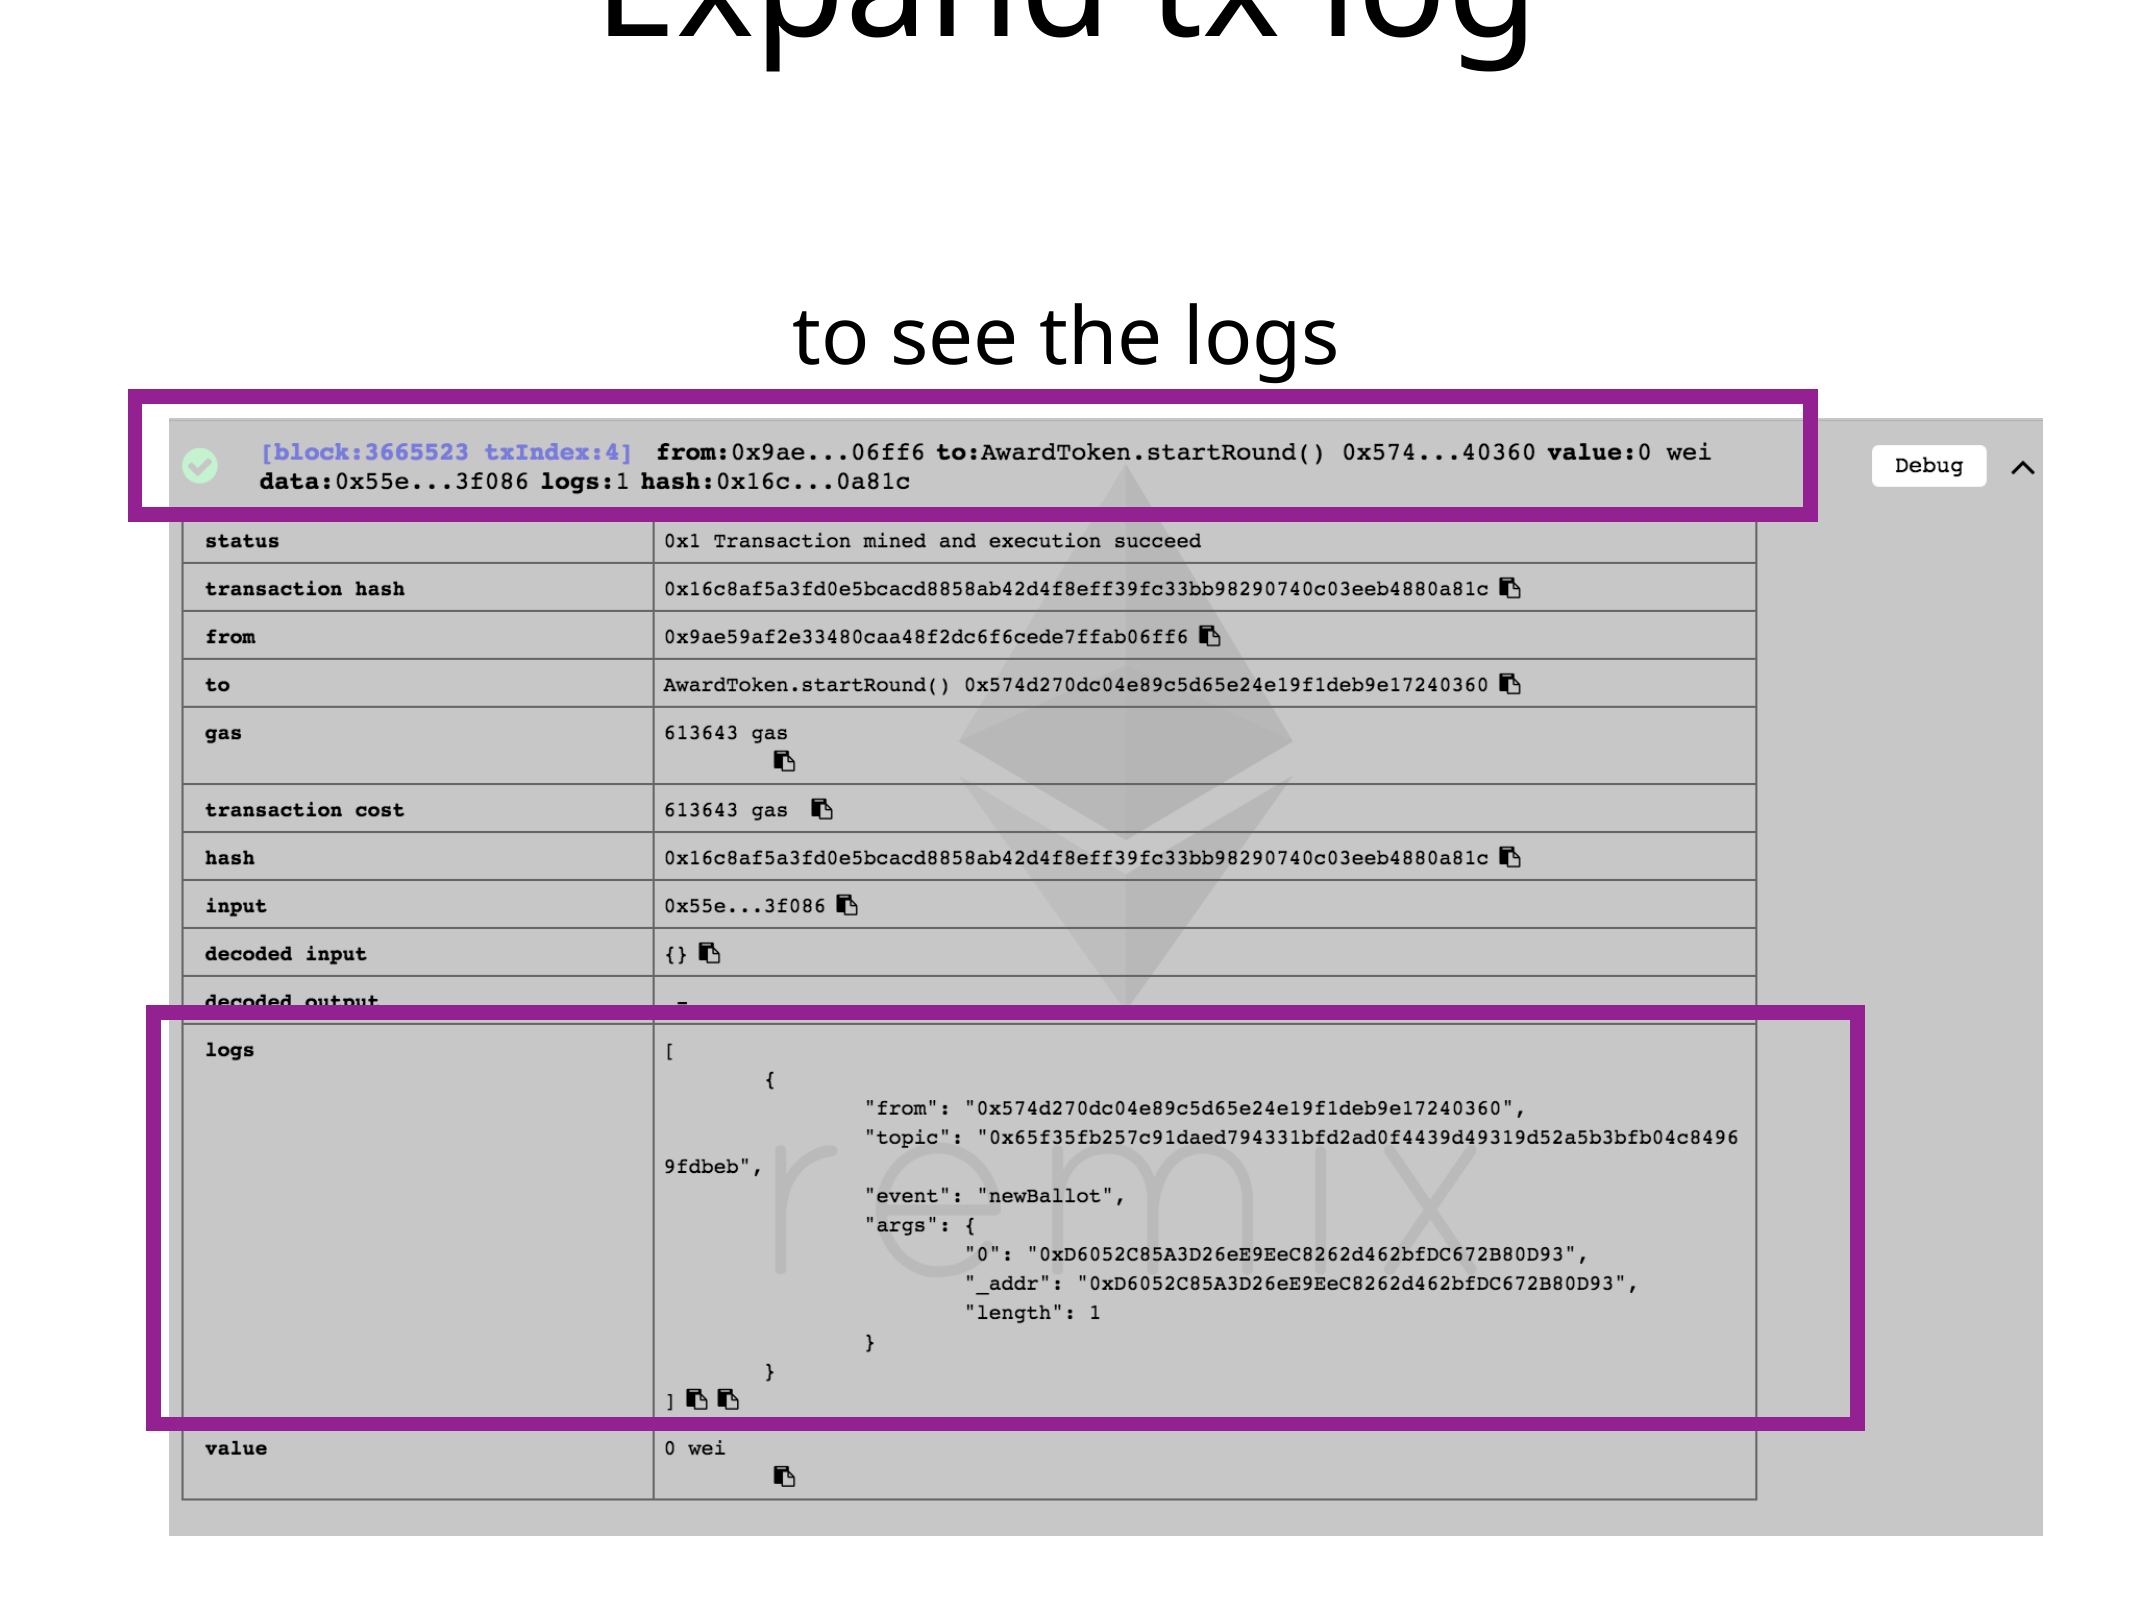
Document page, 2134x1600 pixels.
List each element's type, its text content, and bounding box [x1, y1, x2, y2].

subtitle to see the logs ( when dependencies.js is the active file ) [112, 277, 2021, 558]
picture [169, 418, 1803, 507]
picture [169, 418, 2043, 1536]
subtitle to see the logs ( when dependencies.js is the active file ) [142, 404, 1803, 507]
title Expand tx log [69, 0, 2064, 423]
picture [169, 1020, 1850, 1417]
